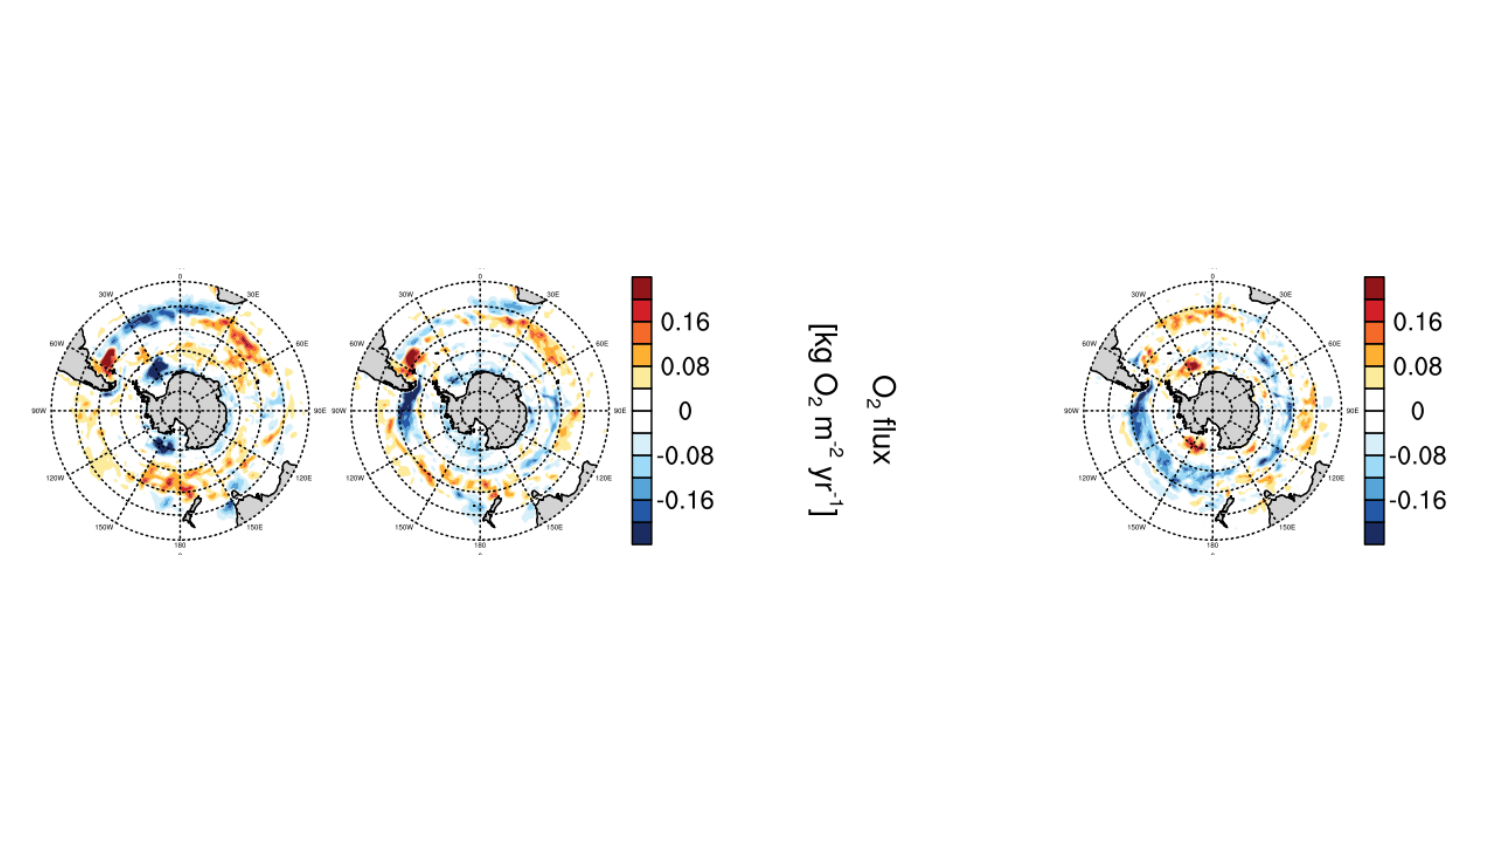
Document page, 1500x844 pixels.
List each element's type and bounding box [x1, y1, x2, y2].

picture [29, 268, 1459, 555]
